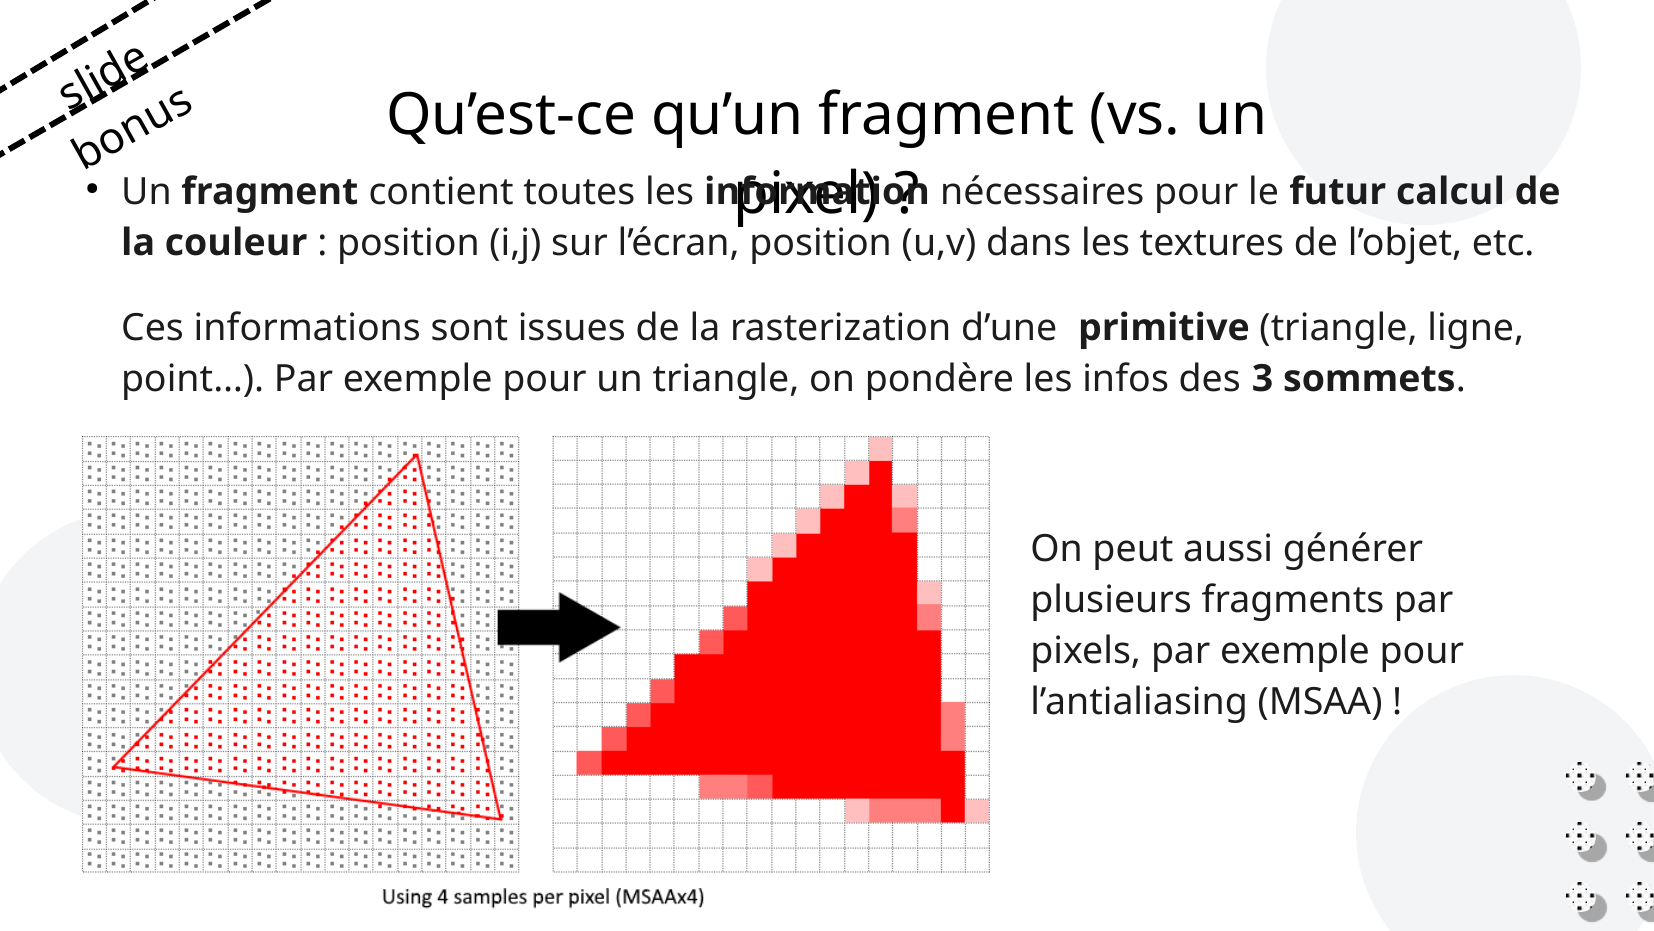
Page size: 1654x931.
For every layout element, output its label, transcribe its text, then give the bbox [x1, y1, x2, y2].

picture [1625, 761, 1654, 792]
picture [0, 5, 134, 86]
picture [82, 436, 990, 918]
text_box Un fragment contient toutes les information nécessaires pour le futur calcul de la couleur : position (i,j) sur l’écran, position (u,v) dans les textures de l’objet, etc. Ces informations sont issues de la rasterization d’une primitive (triangle, ligne, point…). Par exemple pour un triangle, on pondère les infos des 3 sommets. [70, 157, 1607, 485]
text_box slide bonus [0, 0, 225, 153]
picture [1625, 881, 1654, 912]
picture [1565, 761, 1596, 792]
text_box On peut aussi générer plusieurs fragments par pixels, par exemple pour l’antialiasing (MSAA) ! [1015, 513, 1518, 871]
text_box Qu’est-ce qu’un fragment (vs. un pixel) ? [282, 64, 1372, 157]
picture [1565, 821, 1596, 852]
picture [1625, 821, 1654, 852]
picture [0, 73, 148, 187]
picture [82, 145, 97, 157]
picture [1565, 881, 1596, 912]
